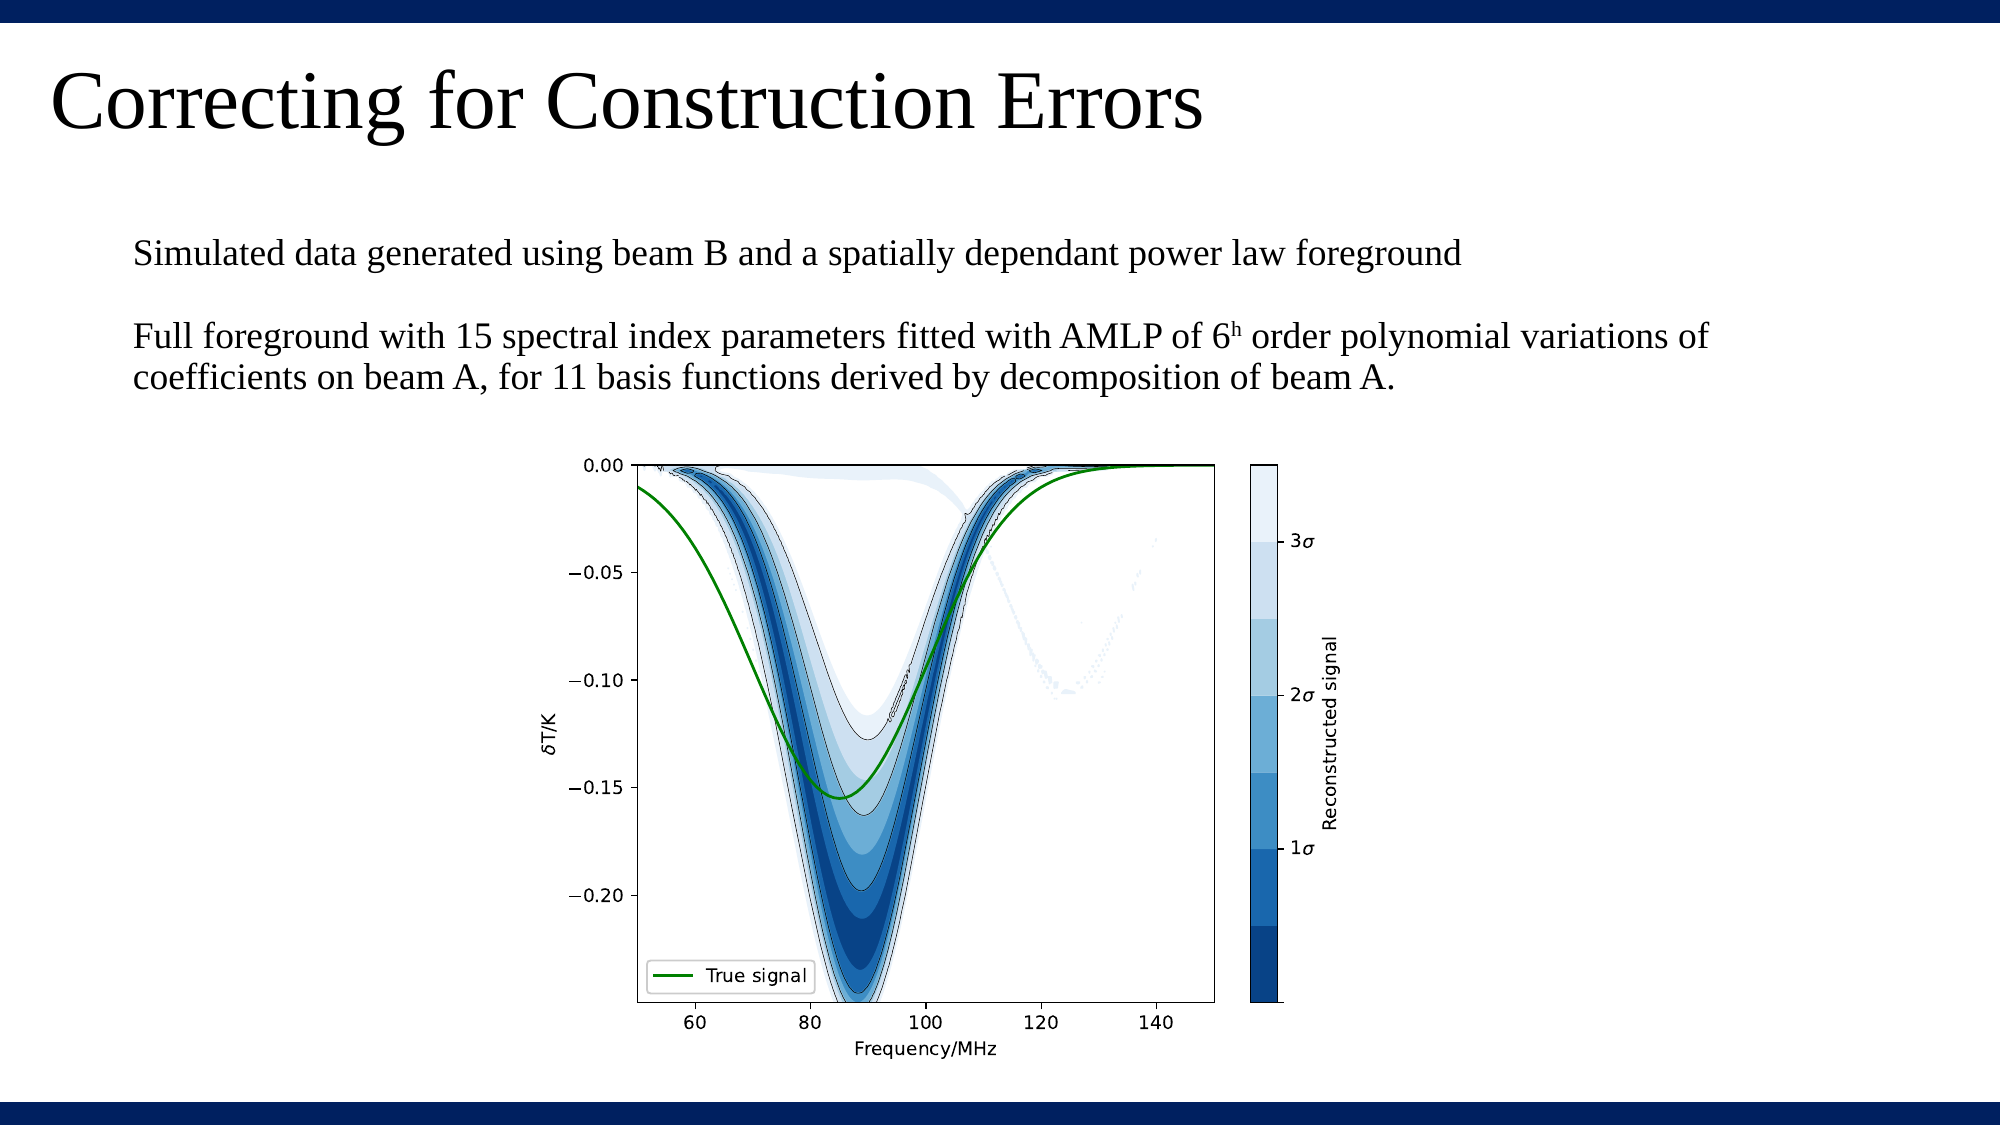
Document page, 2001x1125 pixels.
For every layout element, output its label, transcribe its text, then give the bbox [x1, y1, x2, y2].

text_box Simulated data generated using beam B and a spatially dependant power law foreground Full foreground with 15 spectral index parameters fitted with AMLP of 6h order polynomial variations of coefficients on beam A, for 11 basis functions derived by decomposition of beam A. [118, 224, 1902, 489]
text_box [0, 1102, 2000, 1125]
text_box Correcting for Construction Errors [35, 47, 1335, 201]
text_box [0, 0, 2000, 22]
picture [519, 437, 1380, 1081]
